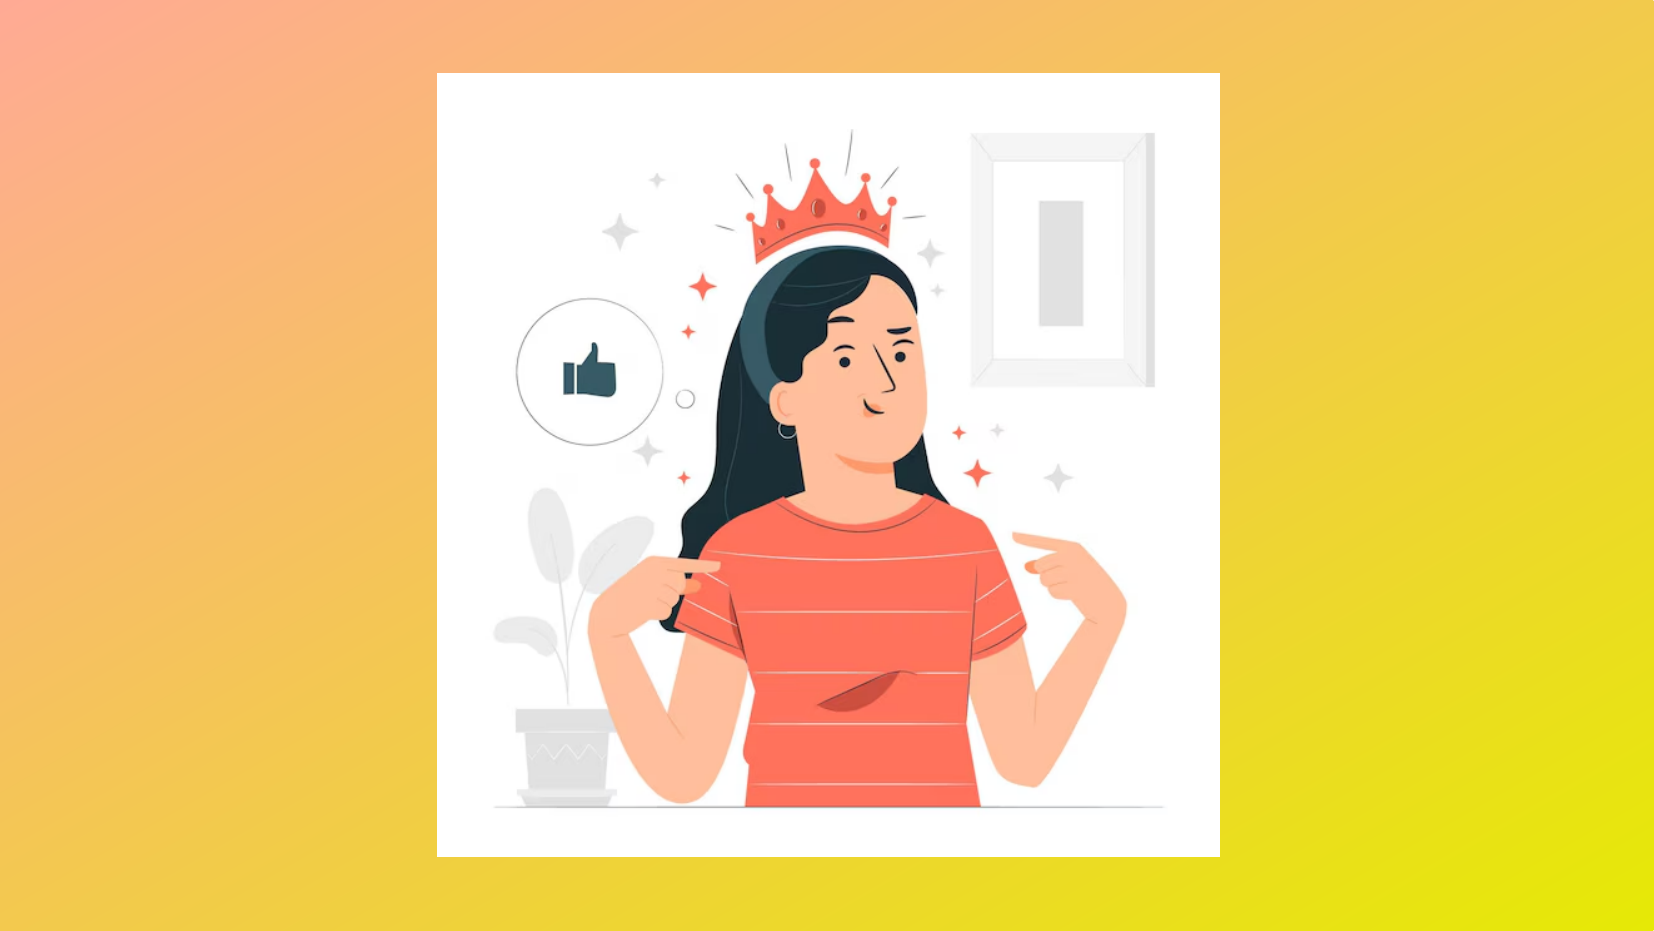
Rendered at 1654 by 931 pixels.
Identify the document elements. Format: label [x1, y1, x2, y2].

picture [437, 73, 1220, 857]
